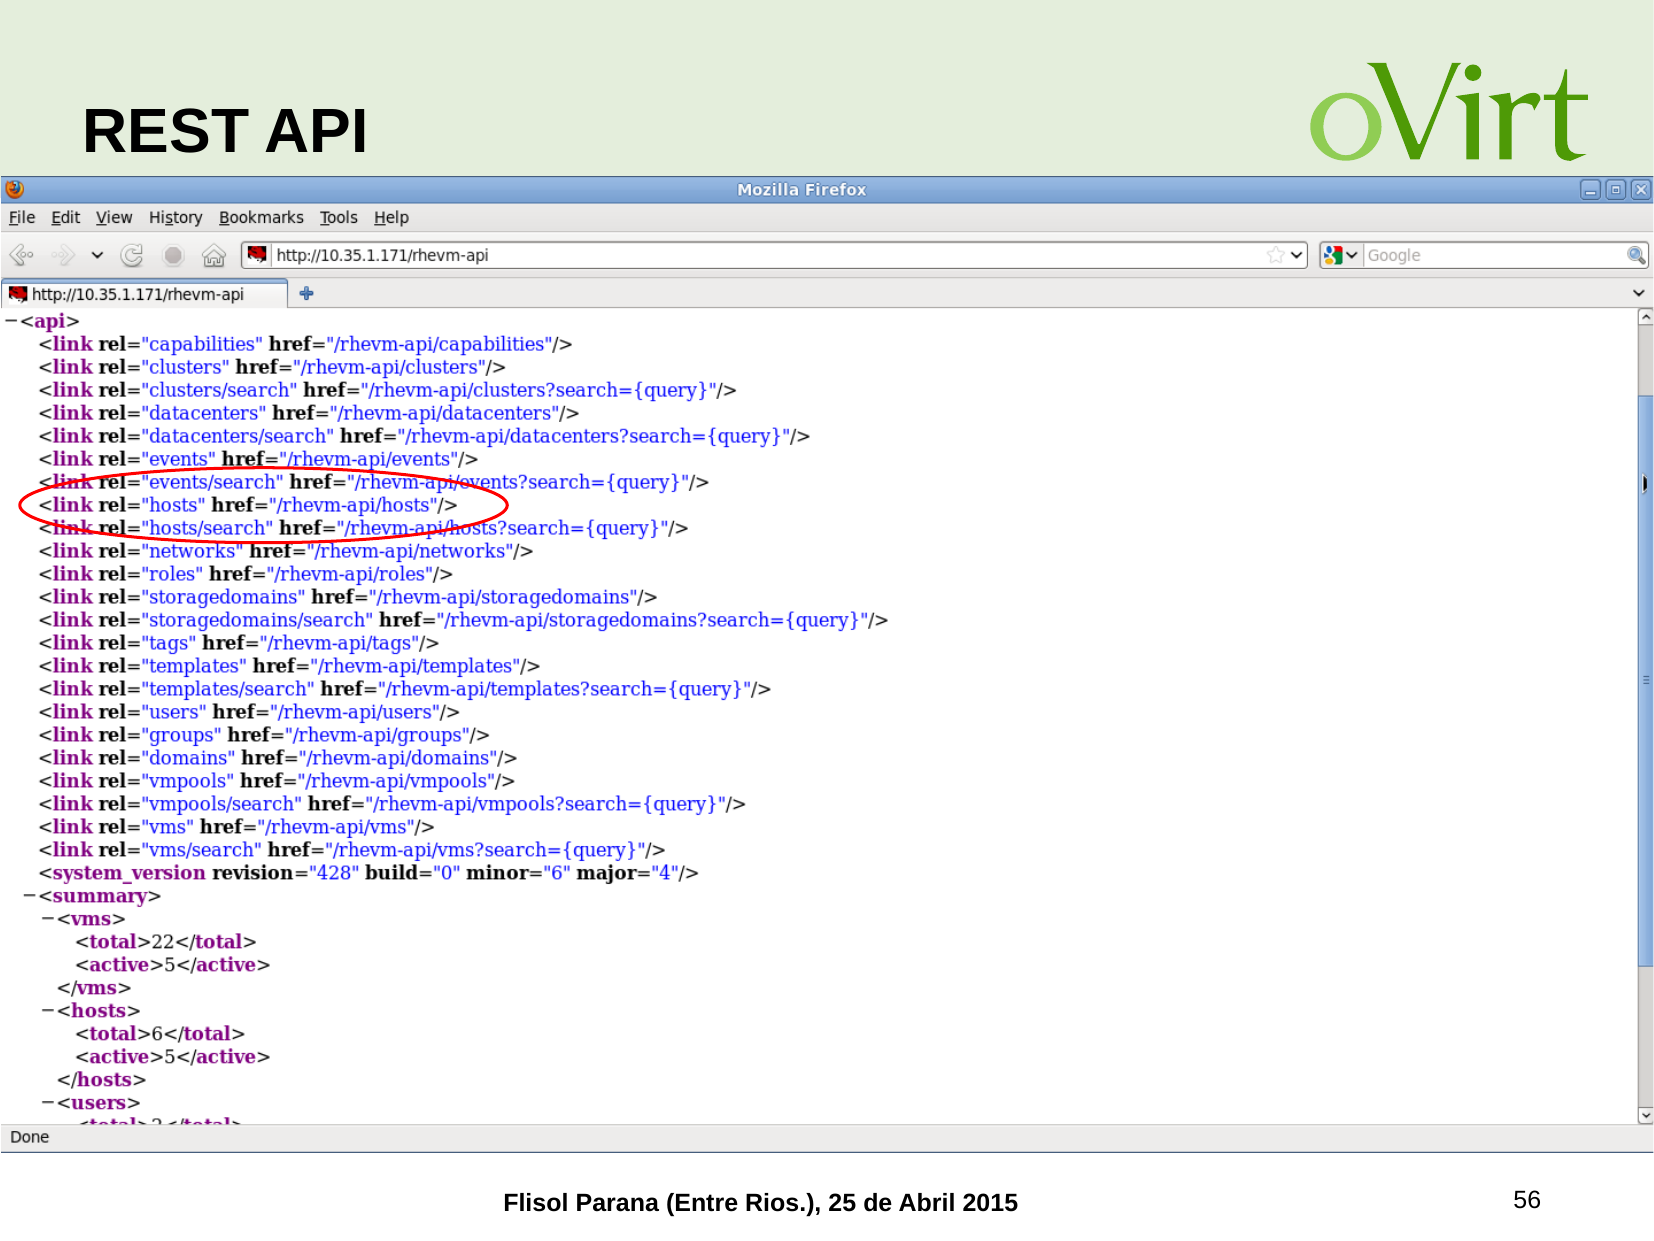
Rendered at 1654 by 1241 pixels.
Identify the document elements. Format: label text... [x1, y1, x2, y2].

title REST API [82, 37, 1571, 176]
picture [1, 176, 1654, 1153]
